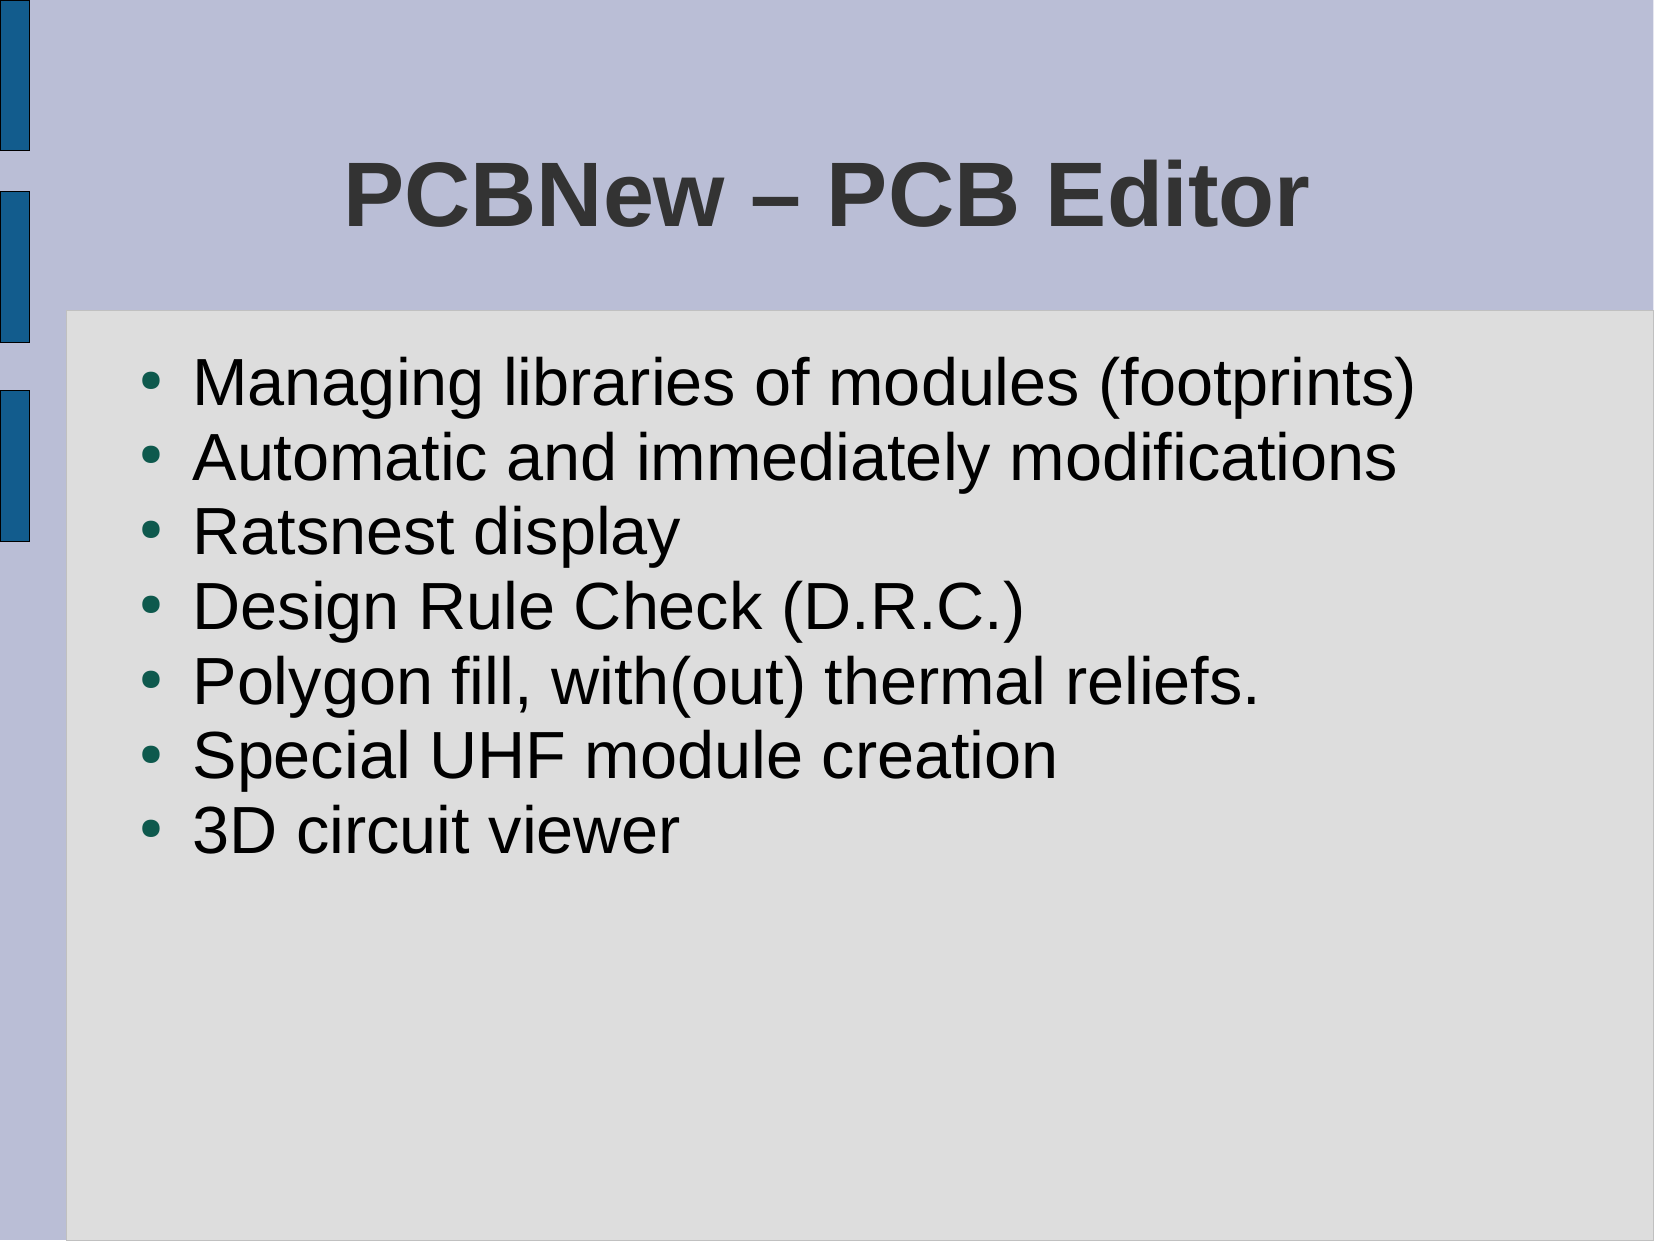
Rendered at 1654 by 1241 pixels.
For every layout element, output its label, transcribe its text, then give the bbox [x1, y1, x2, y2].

title PCBNew – PCB Editor [121, 98, 1534, 291]
list Managing libraries of modules (footprints) Automatic and immediately modifications Ratsnest display Design Rule Check (D.R.C.) Polygon fill, with(out) thermal reliefs. Special UHF module creation 3D circuit viewer [121, 344, 1534, 1112]
